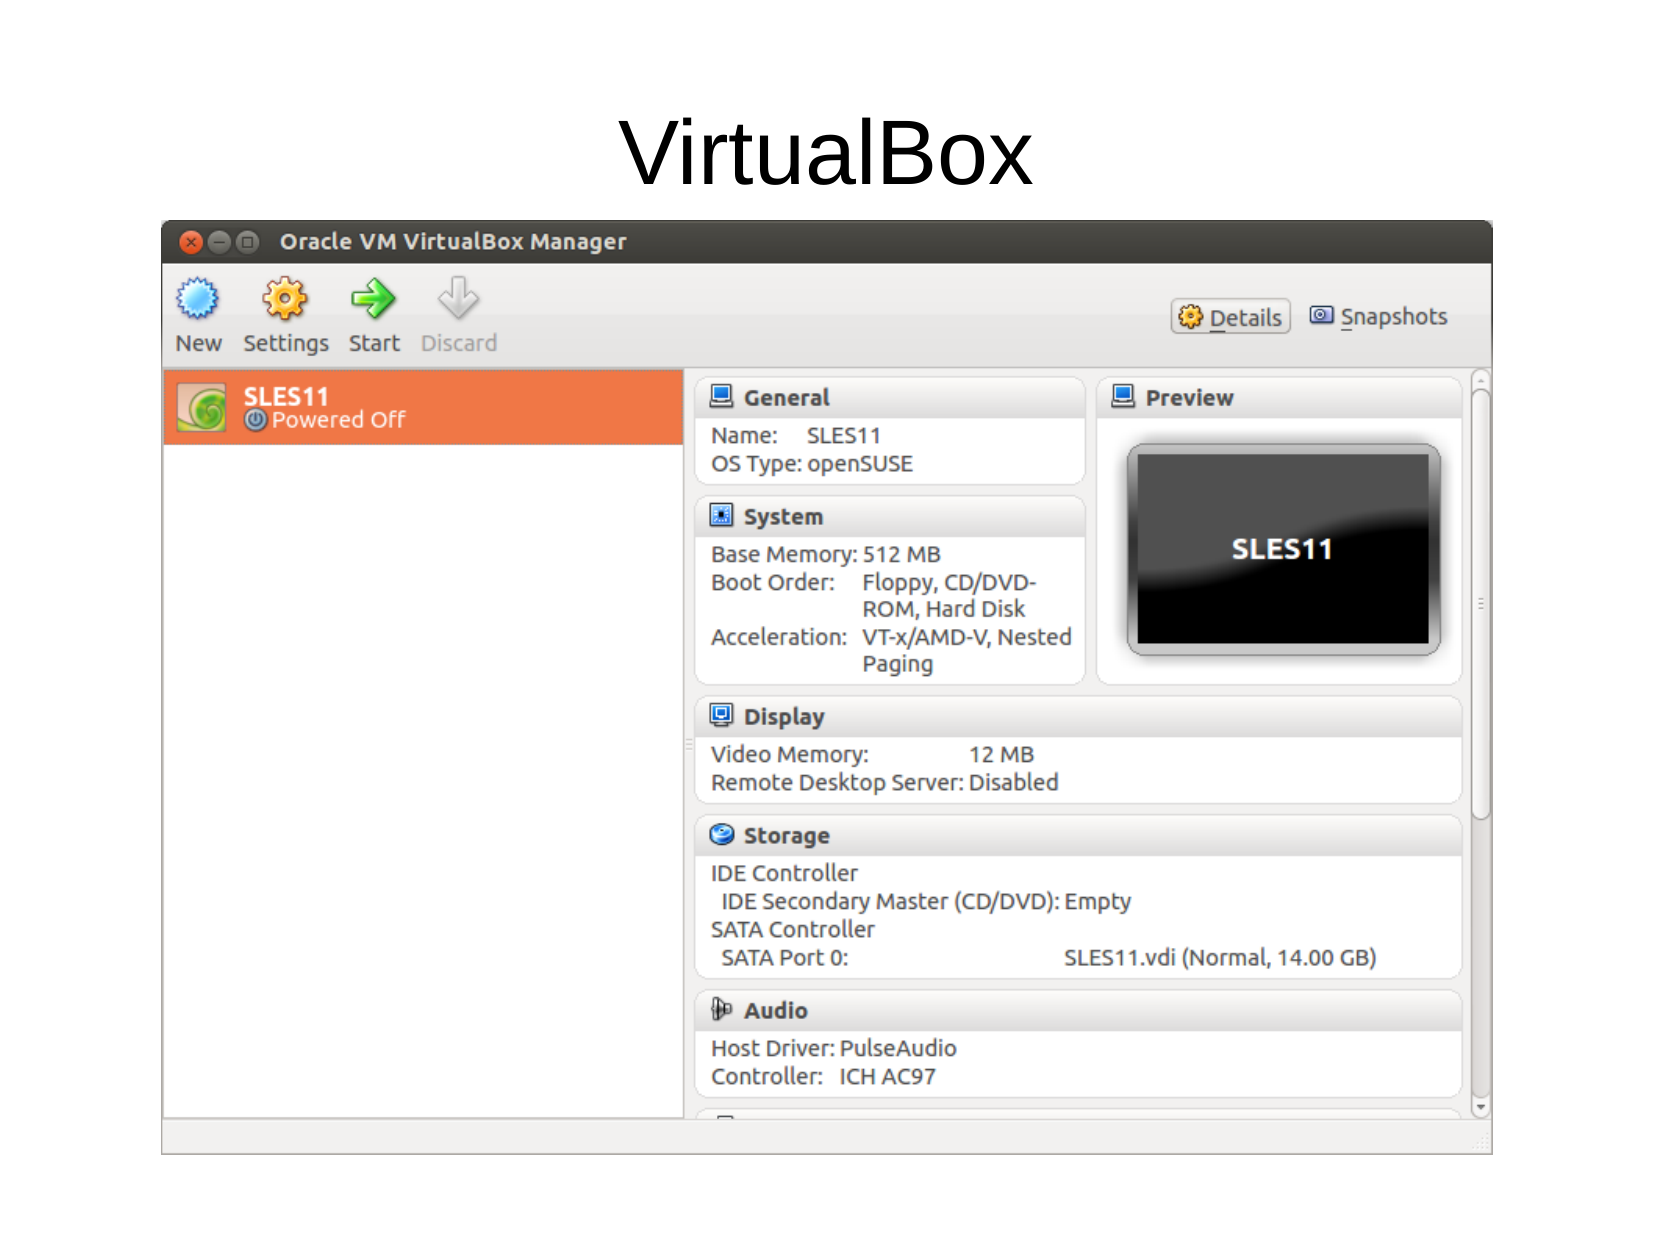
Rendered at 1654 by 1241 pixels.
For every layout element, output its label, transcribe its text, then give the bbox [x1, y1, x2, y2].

title VirtualBox [82, 49, 1571, 257]
picture [161, 220, 1493, 1156]
